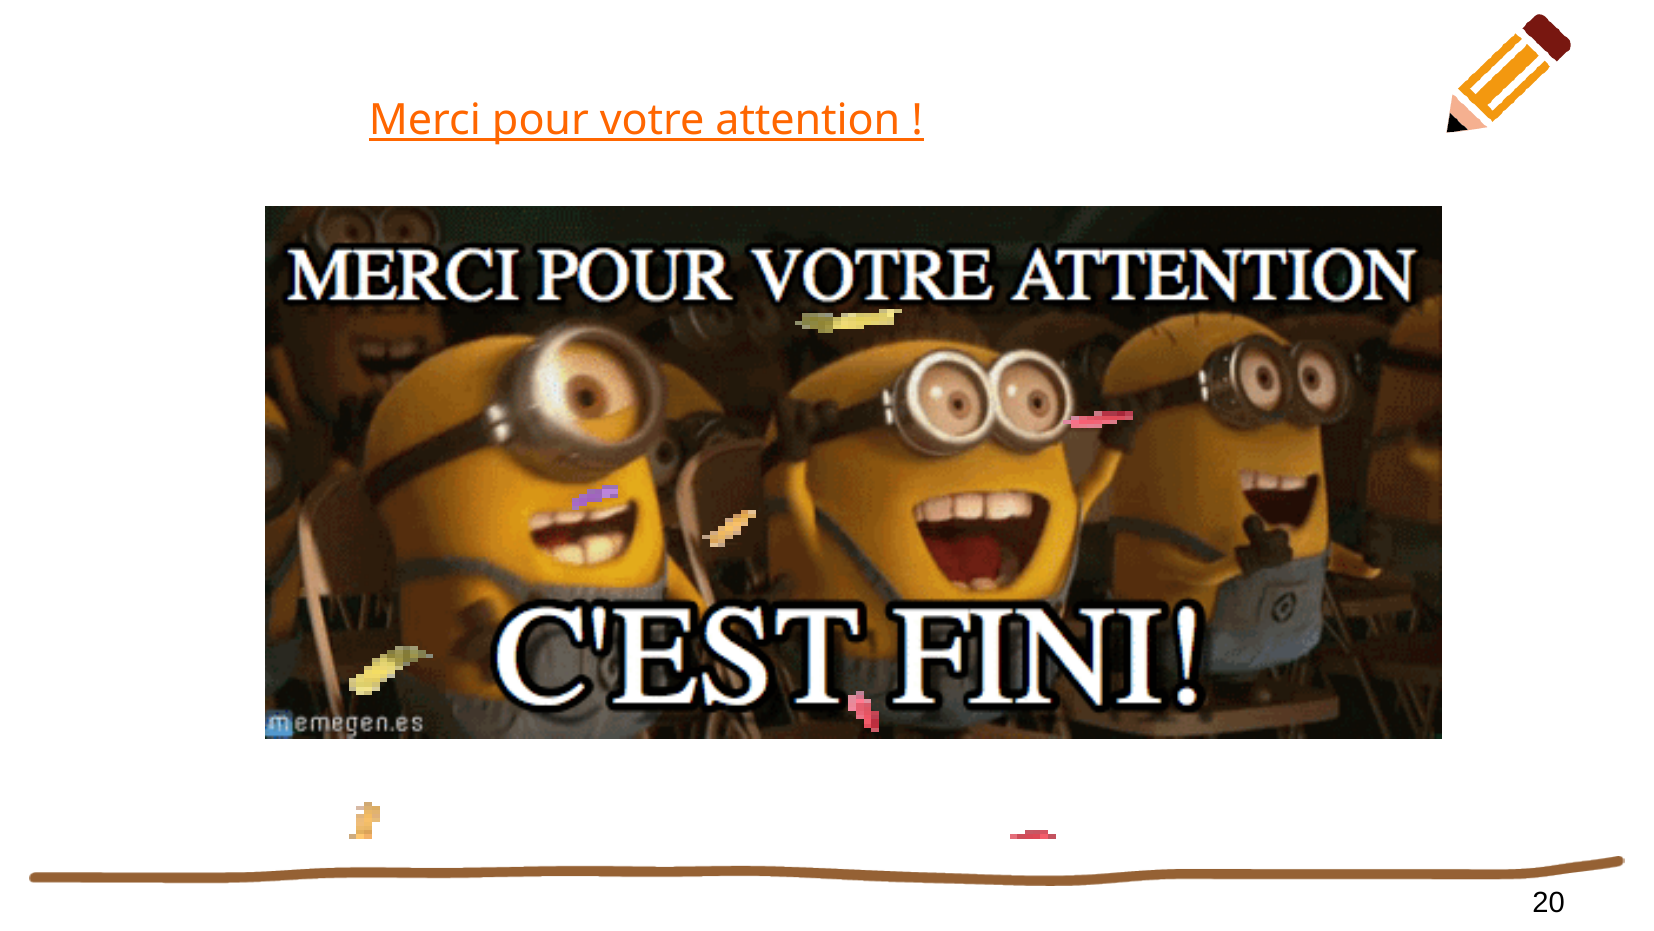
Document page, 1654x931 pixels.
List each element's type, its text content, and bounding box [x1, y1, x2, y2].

picture [1446, 14, 1571, 88]
picture [88, 182, 1625, 839]
picture [29, 856, 1625, 886]
list Merci pour votre attention ! [59, 88, 1595, 148]
